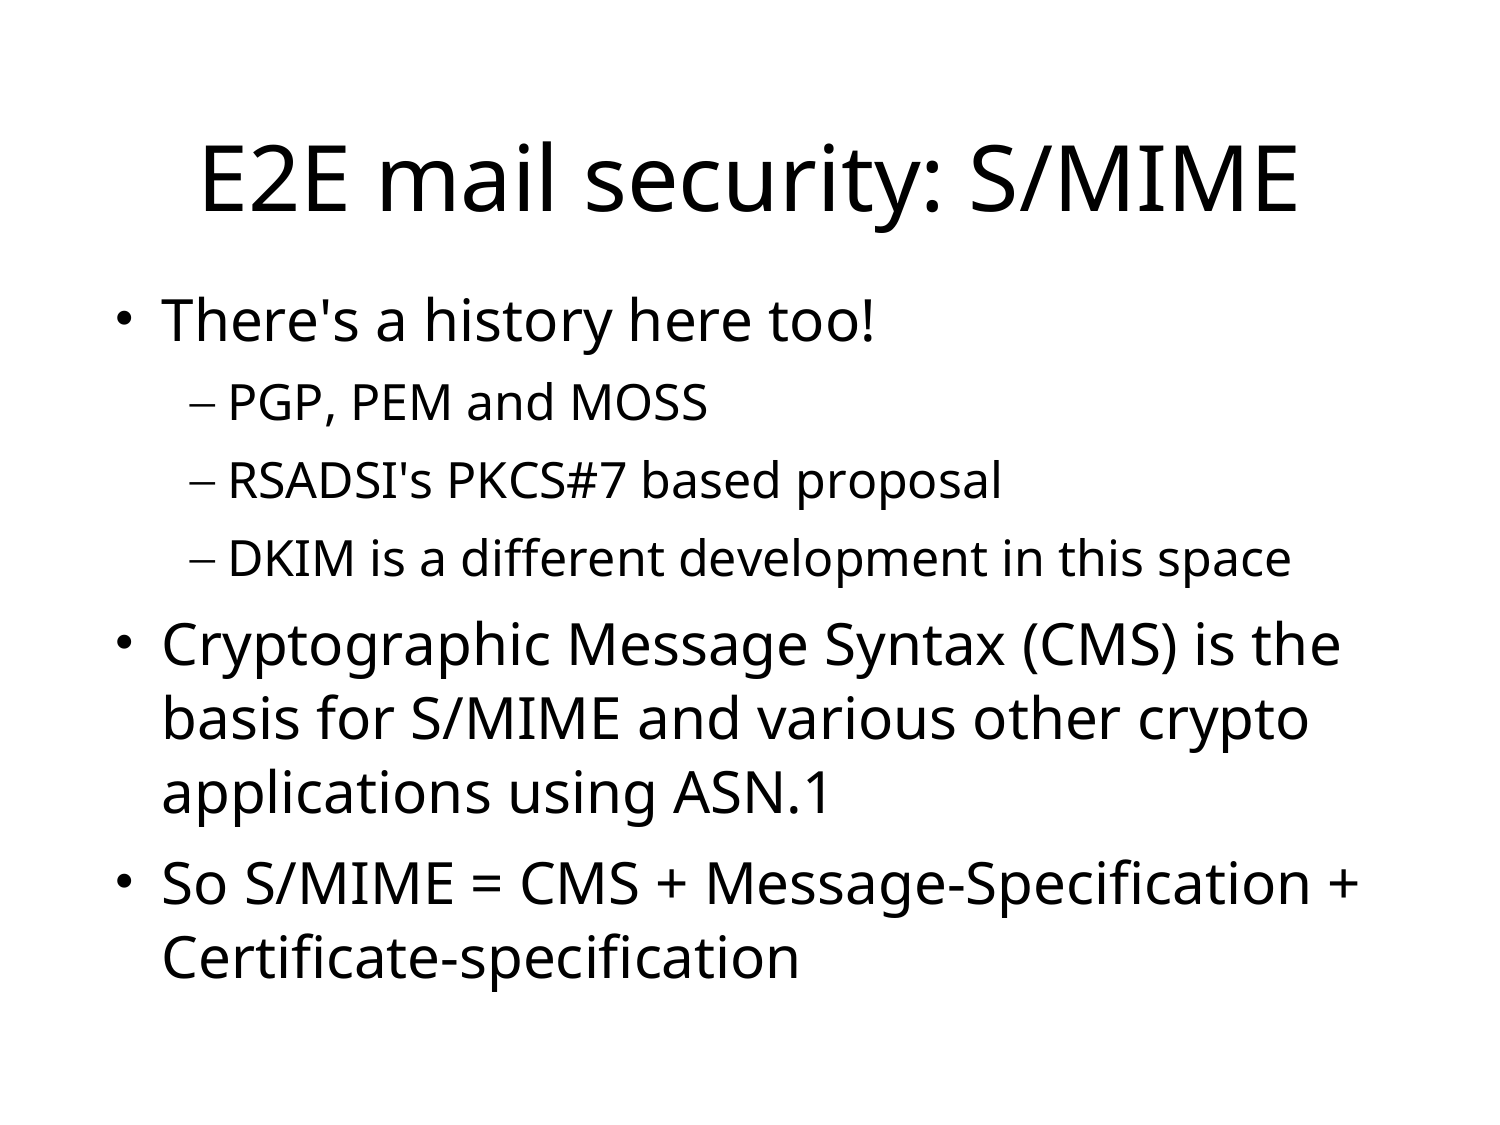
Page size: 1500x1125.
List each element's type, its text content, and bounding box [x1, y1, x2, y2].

text_box There's a history here too! PGP, PEM and MOSS RSADSI's PKCS#7 based proposal DKIM is a different development in this space Cryptographic Message Syntax (CMS) is the basis for S/MIME and various other crypto applications using ASN.1 So S/MIME = CMS + Message-Specification + Certificate-specification [99, 275, 1426, 1076]
text_box E2E mail security: S/MIME [112, 99, 1388, 238]
